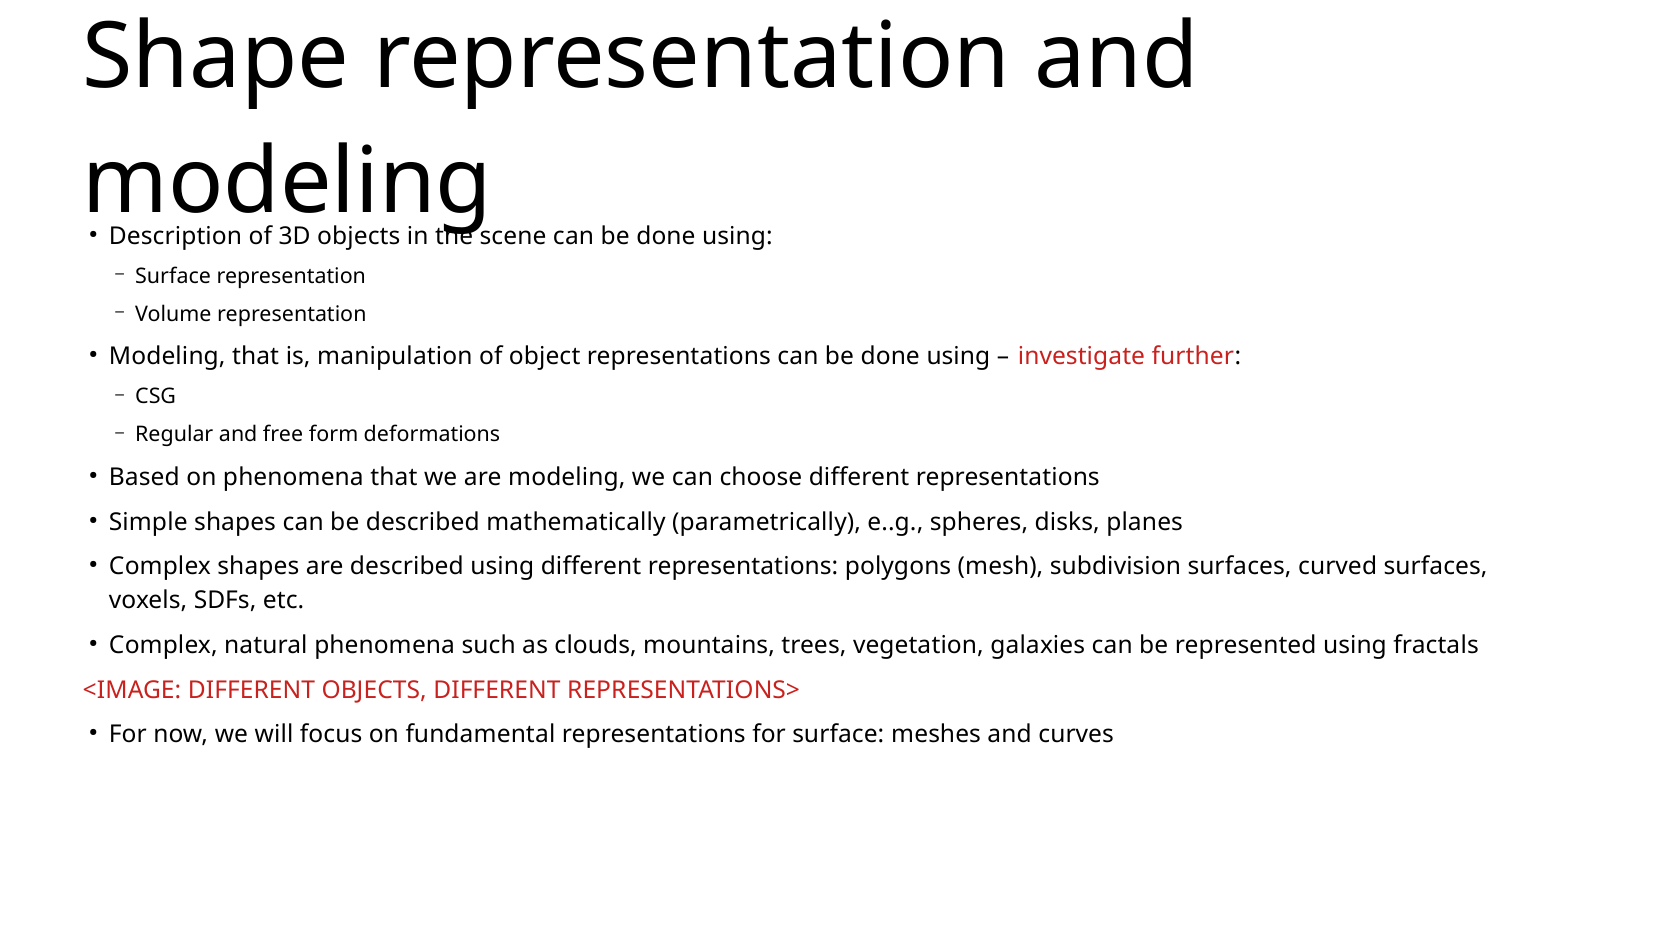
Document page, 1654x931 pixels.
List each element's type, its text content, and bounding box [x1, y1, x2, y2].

title Shape representation and modeling [82, 37, 1571, 193]
list Description of 3D objects in the scene can be done using: Surface representation Volume representation Modeling, that is, manipulation of object representations can be done using – investigate further: CSG Regular and free form deformations Based on phenomena that we are modeling, we can choose different representations Simple shapes can be described mathematically (parametrically), e..g., spheres, disks, planes Complex shapes are described using different representations: polygons (mesh), subdivision surfaces, curved surfaces, voxels, SDFs, etc. Complex, natural phenomena such as clouds, mountains, trees, vegetation, galaxies can be represented using fractals <IMAGE: DIFFERENT OBJECTS, DIFFERENT REPRESENTATIONS> For now, we will focus on fundamental representations for surface: meshes and curves [82, 217, 1571, 758]
